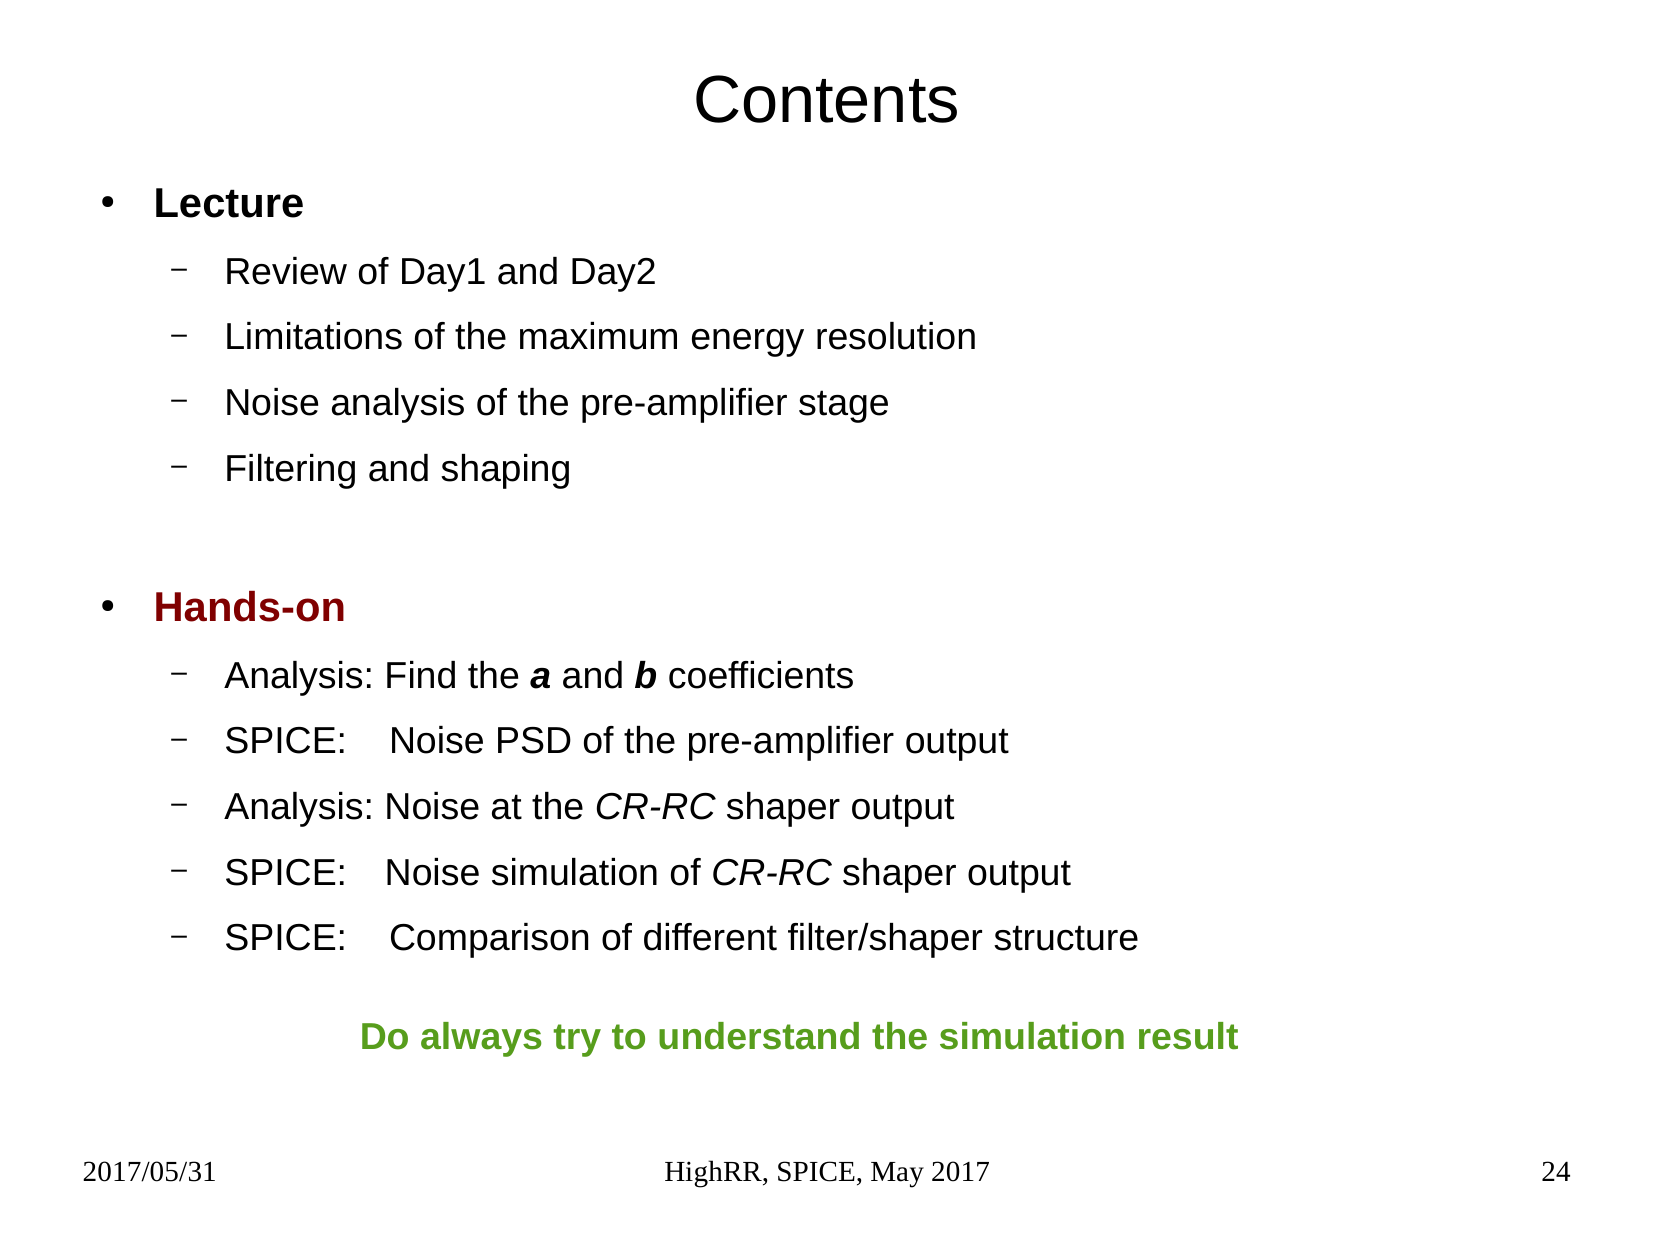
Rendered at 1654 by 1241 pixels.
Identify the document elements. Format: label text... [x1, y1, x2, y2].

title Contents [82, 49, 1571, 151]
list Lecture Review of Day1 and Day2 Limitations of the maximum energy resolution Noise analysis of the pre-amplifier stage Filtering and shaping Hands-on Analysis: Find the a and b coefficients SPICE: Noise PSD of the pre-amplifier output Analysis: Noise at the CR-RC shaper output SPICE: Noise simulation of CR-RC shaper output SPICE: Comparison of different filter/shaper structure [82, 180, 1571, 1141]
text_box Do always try to understand the simulation result [345, 1008, 1276, 1066]
